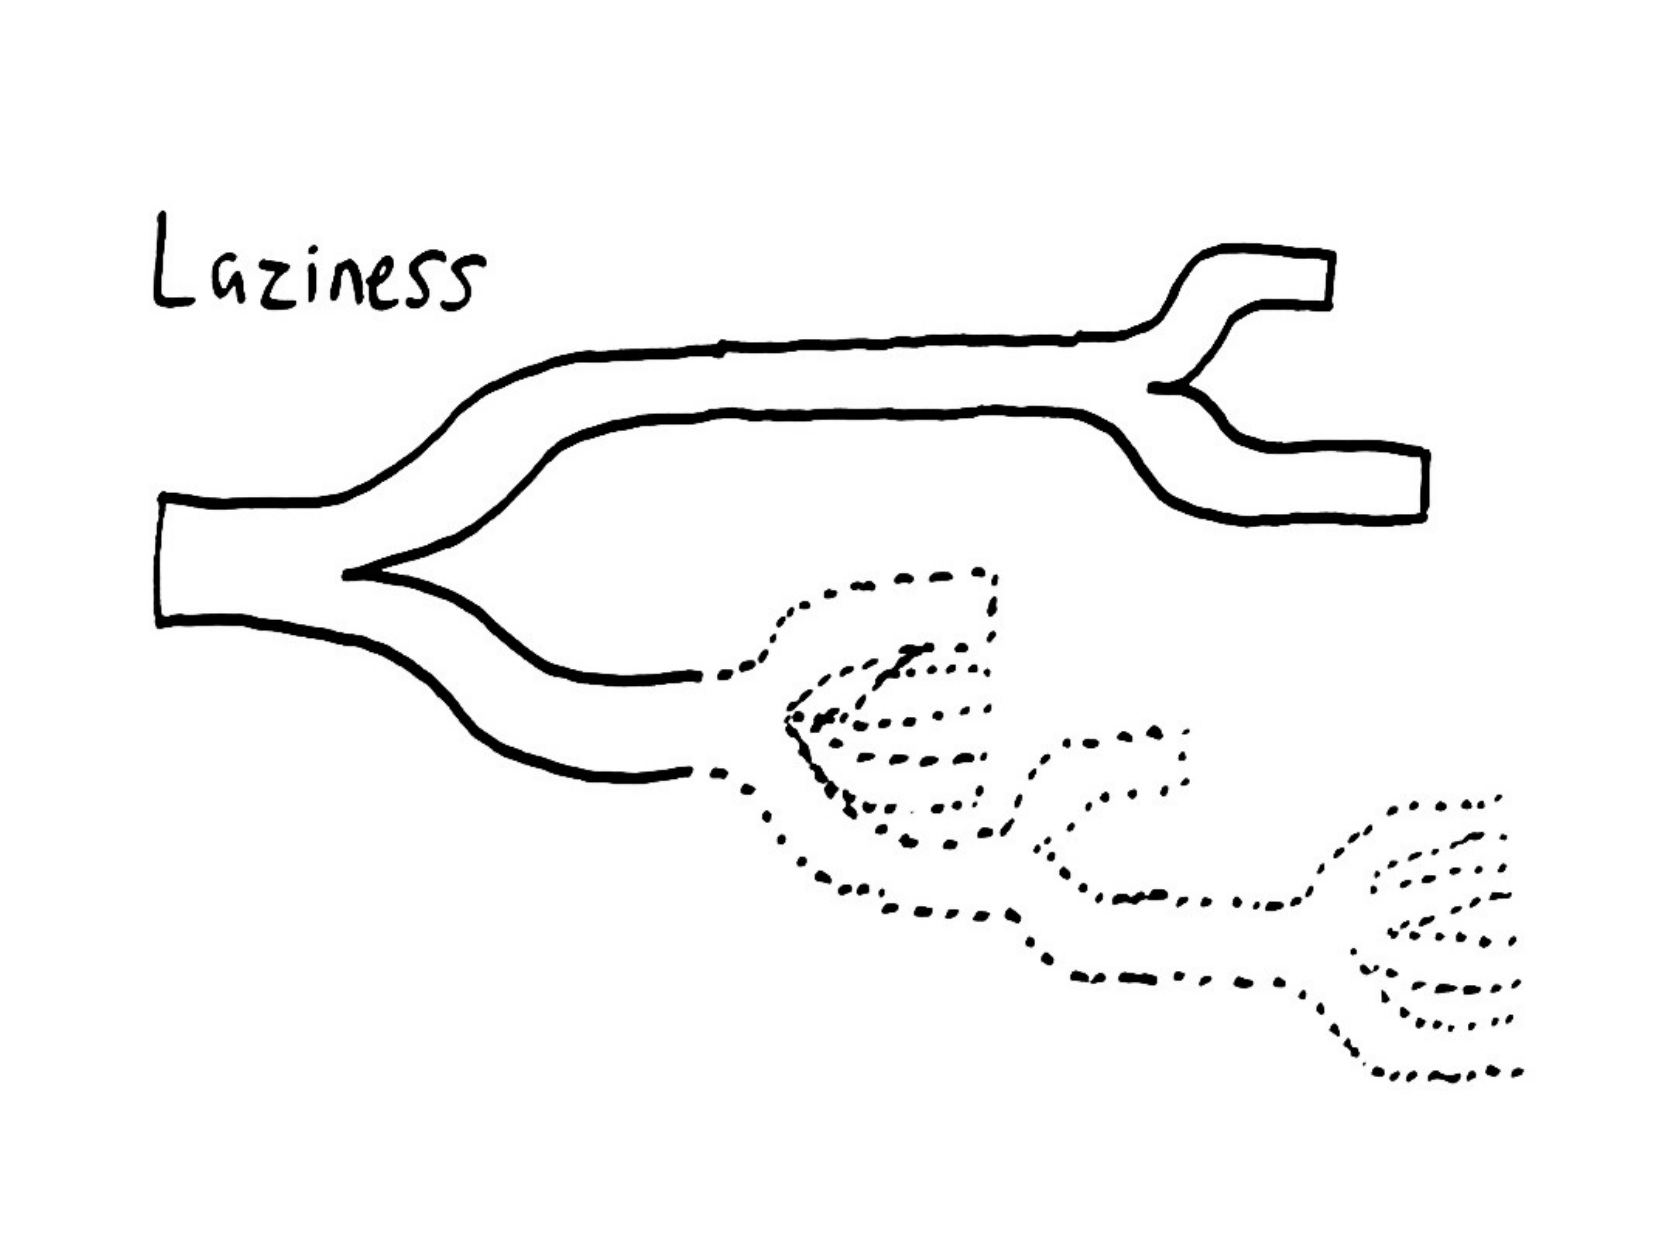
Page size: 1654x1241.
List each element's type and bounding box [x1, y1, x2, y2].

picture [75, 149, 1580, 1126]
